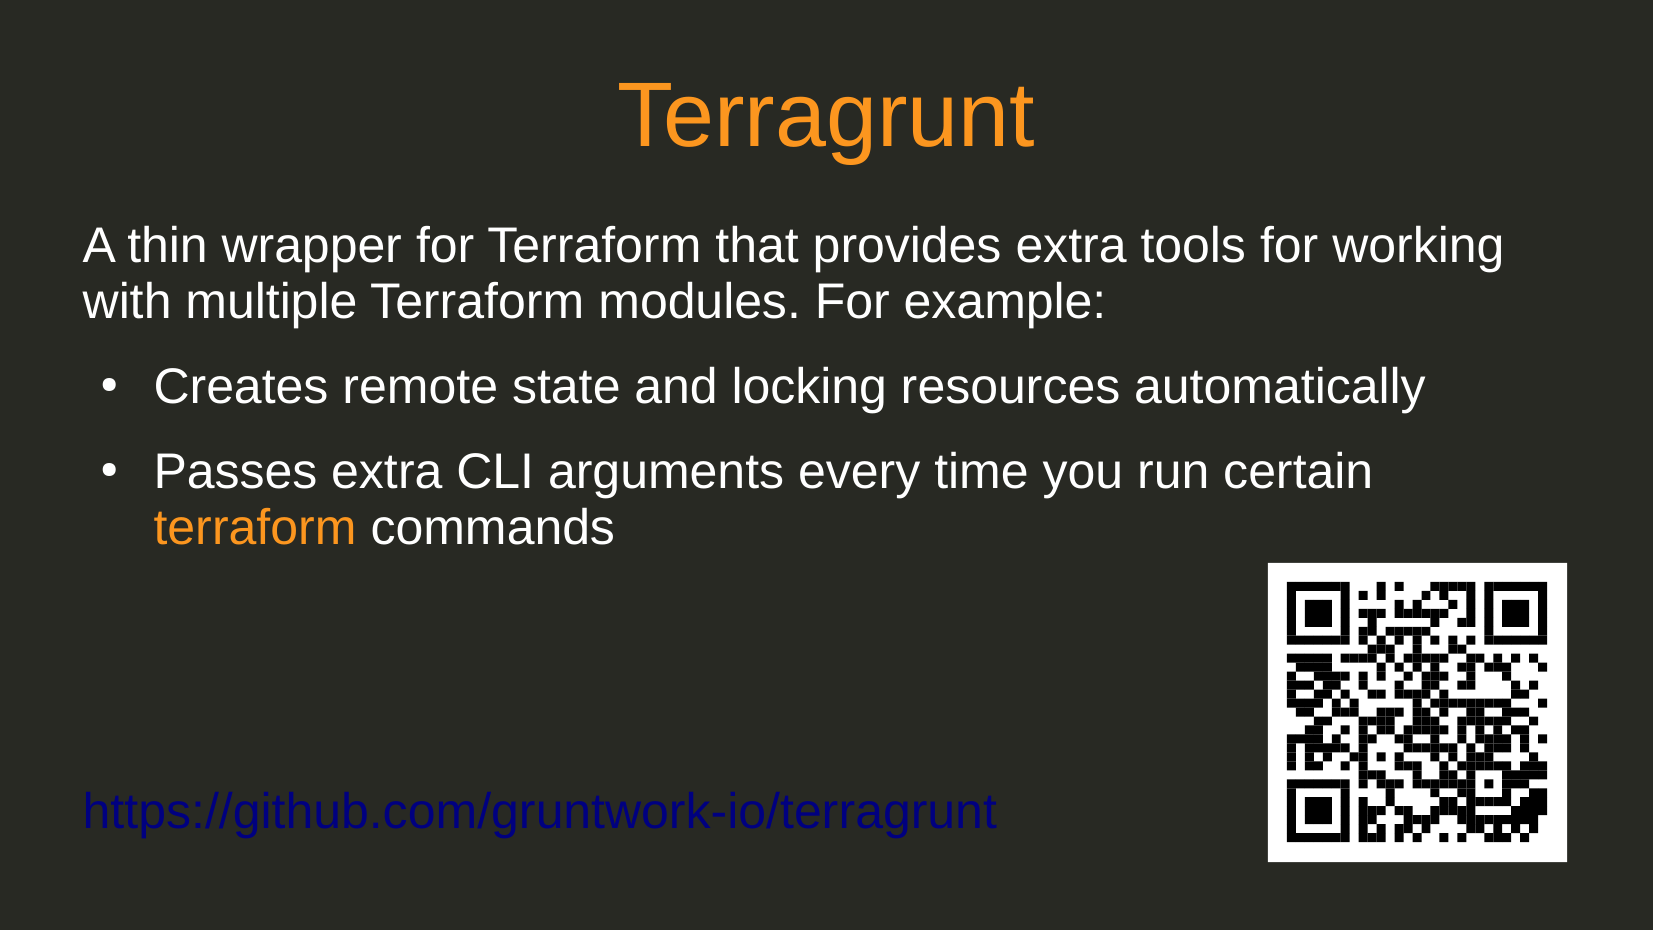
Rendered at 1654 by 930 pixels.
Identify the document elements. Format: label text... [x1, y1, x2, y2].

picture [1267, 562, 1568, 863]
title Terragrunt [82, 37, 1571, 193]
list A thin wrapper for Terraform that provides extra tools for working with multiple Terraform modules. For example: Creates remote state and locking resources automatically Passes extra CLI arguments every time you run certain terraform commands https://github.com/gruntwork-io/terragrunt [82, 217, 1571, 863]
